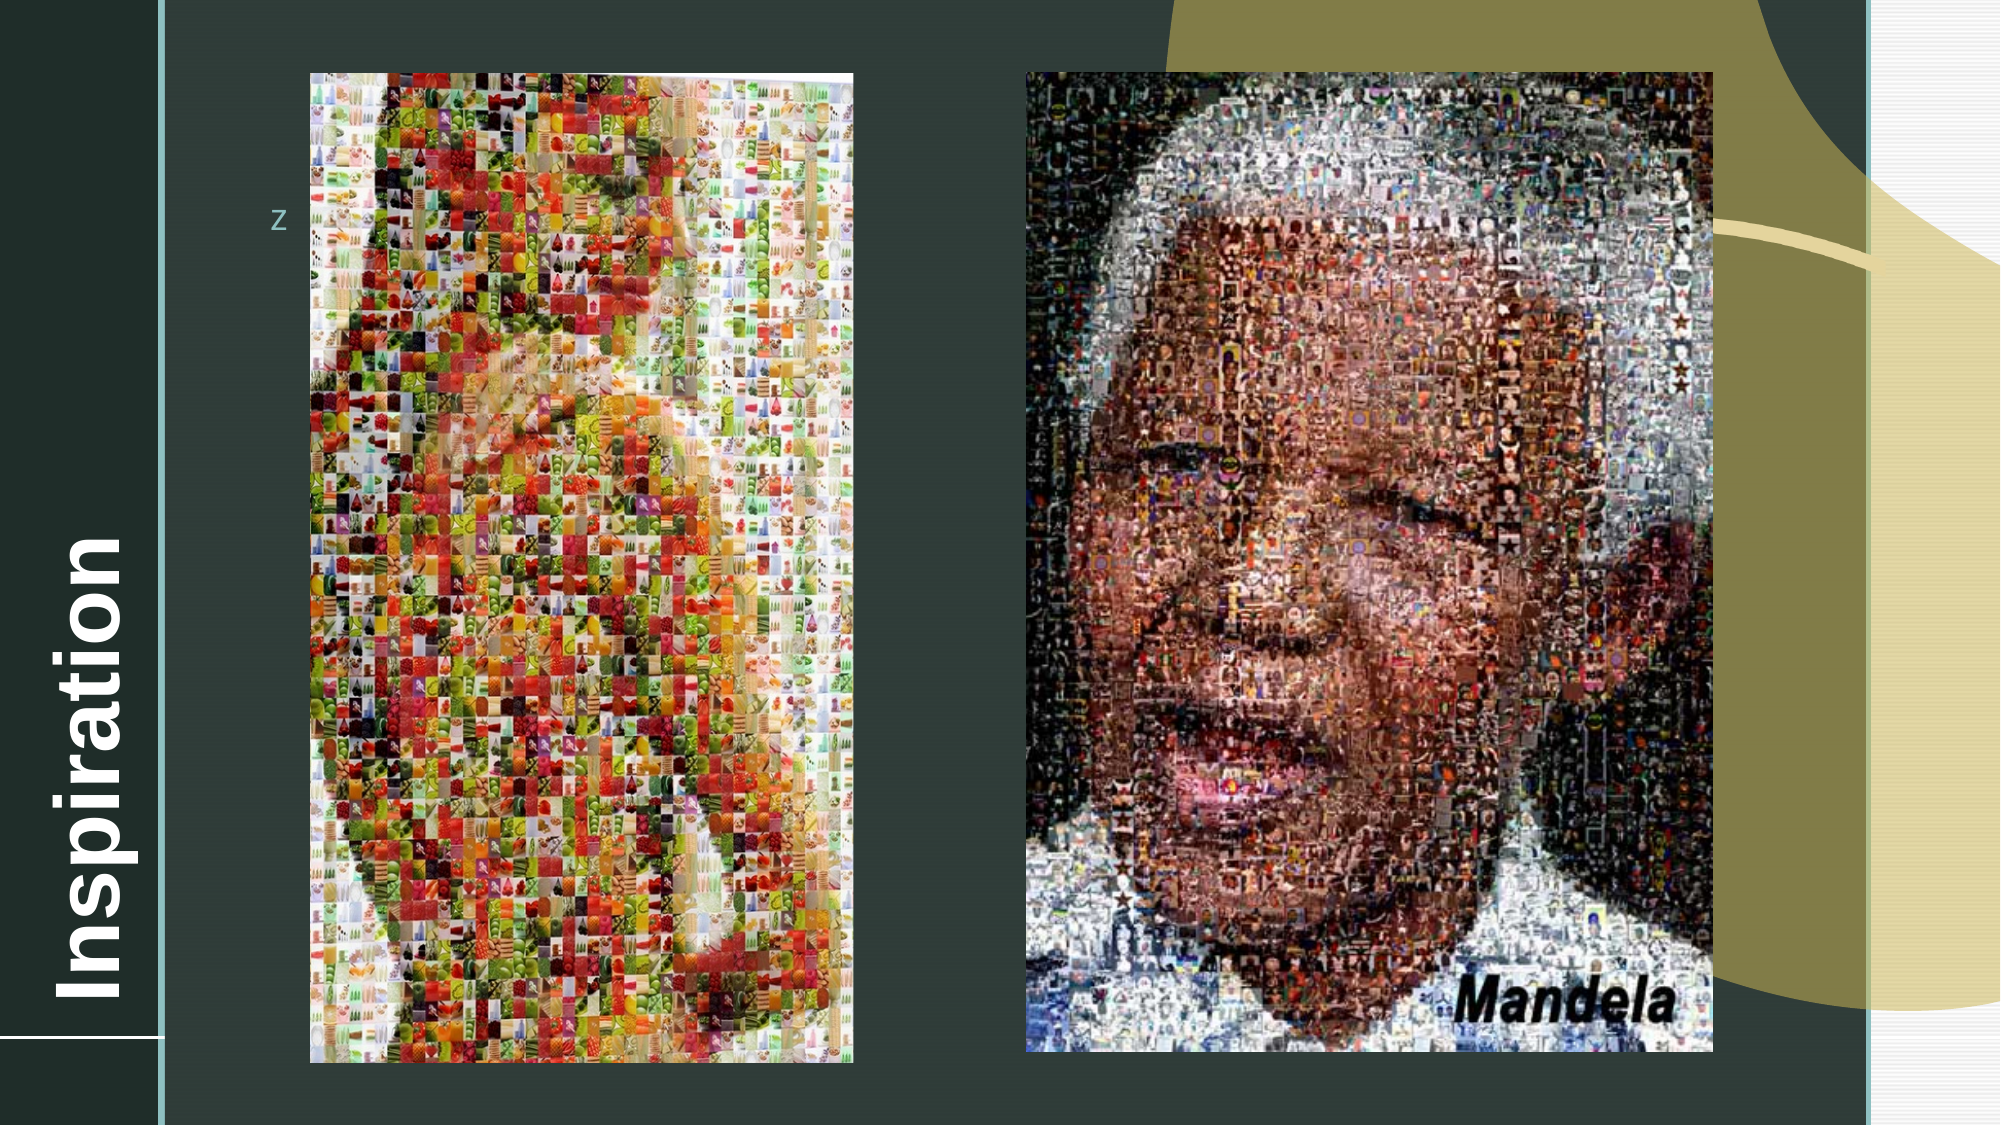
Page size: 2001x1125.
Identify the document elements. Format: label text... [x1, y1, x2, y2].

picture [1026, 73, 1713, 1052]
title Inspiration [0, 366, 148, 1019]
picture [310, 73, 854, 1063]
